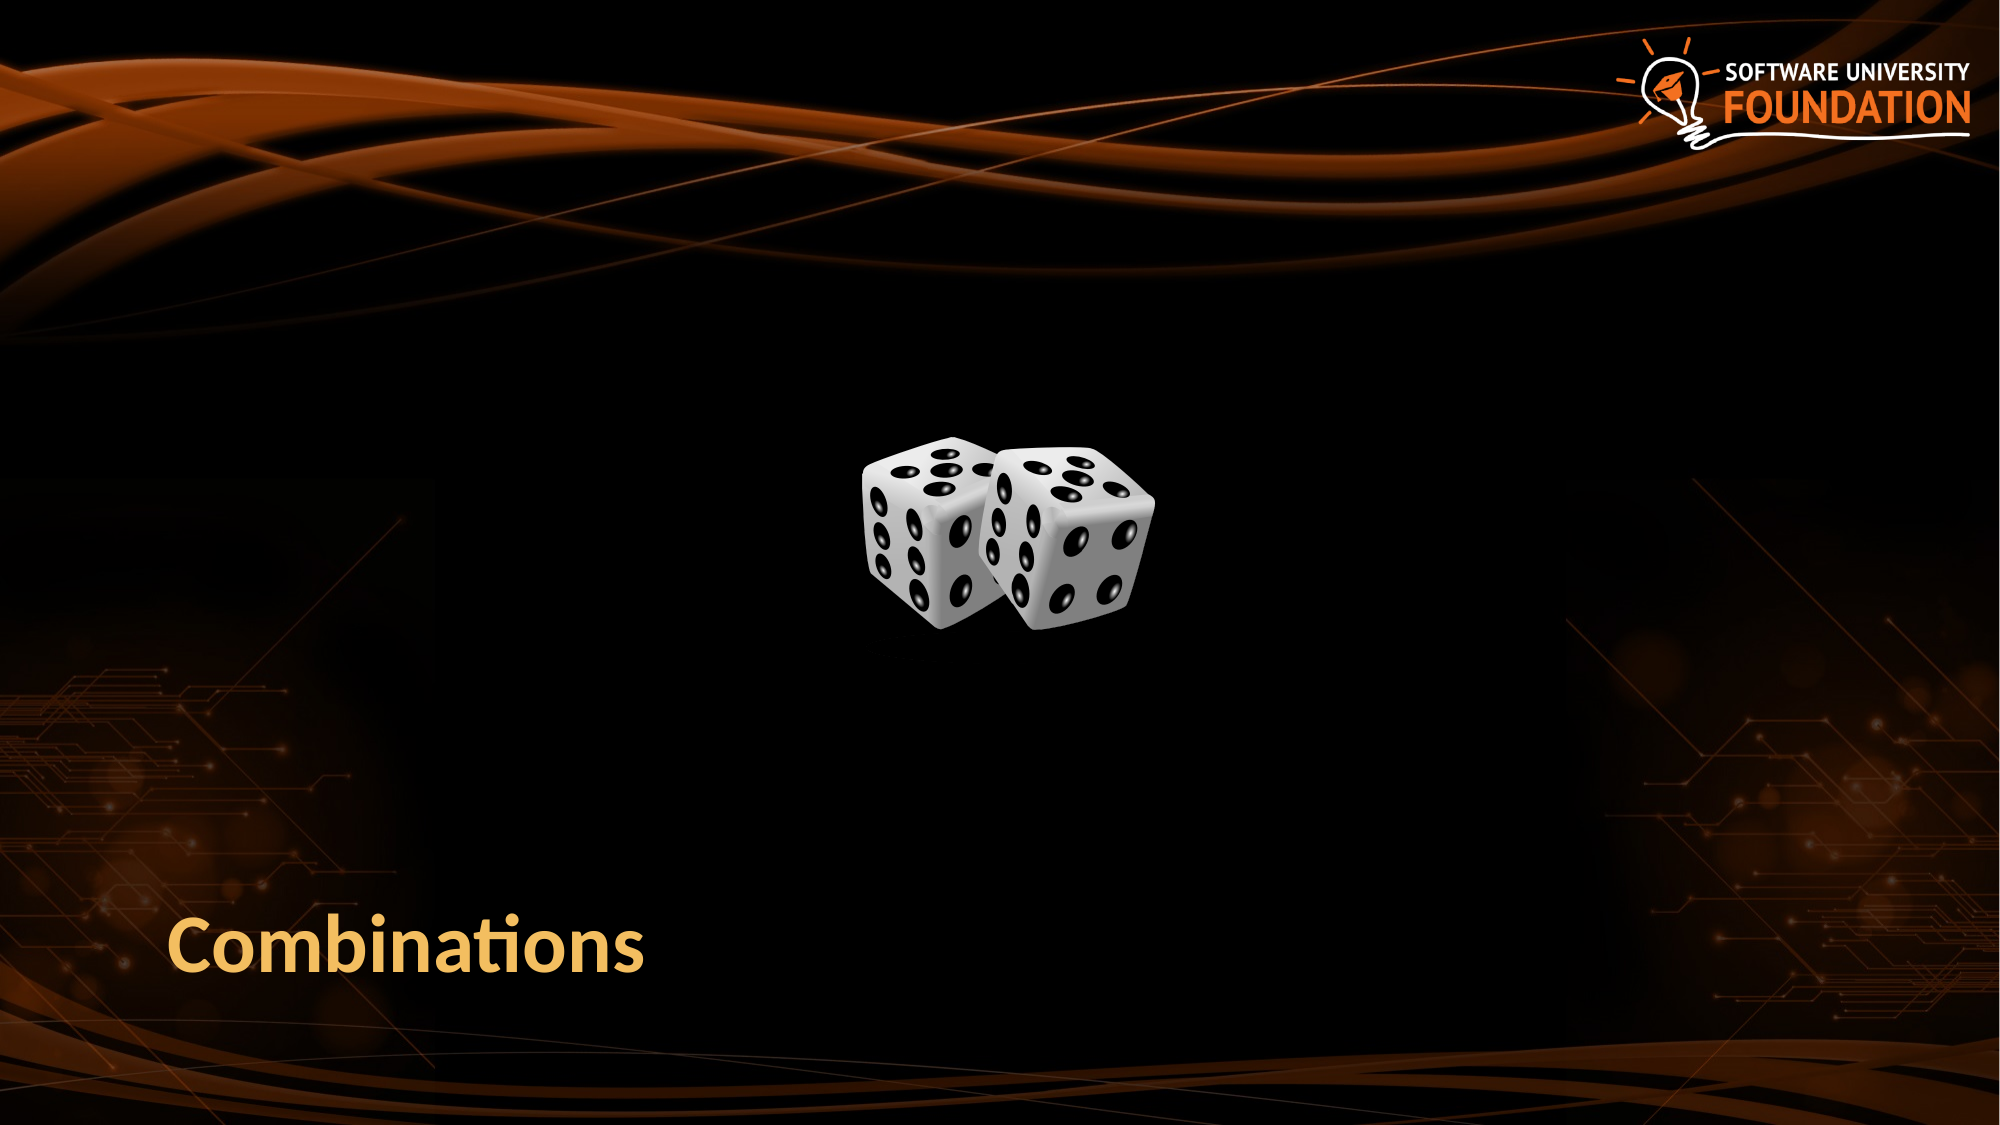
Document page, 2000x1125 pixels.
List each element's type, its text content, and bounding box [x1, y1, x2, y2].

title Combinations [149, 877, 1850, 1013]
picture [0, 0, 2000, 1125]
